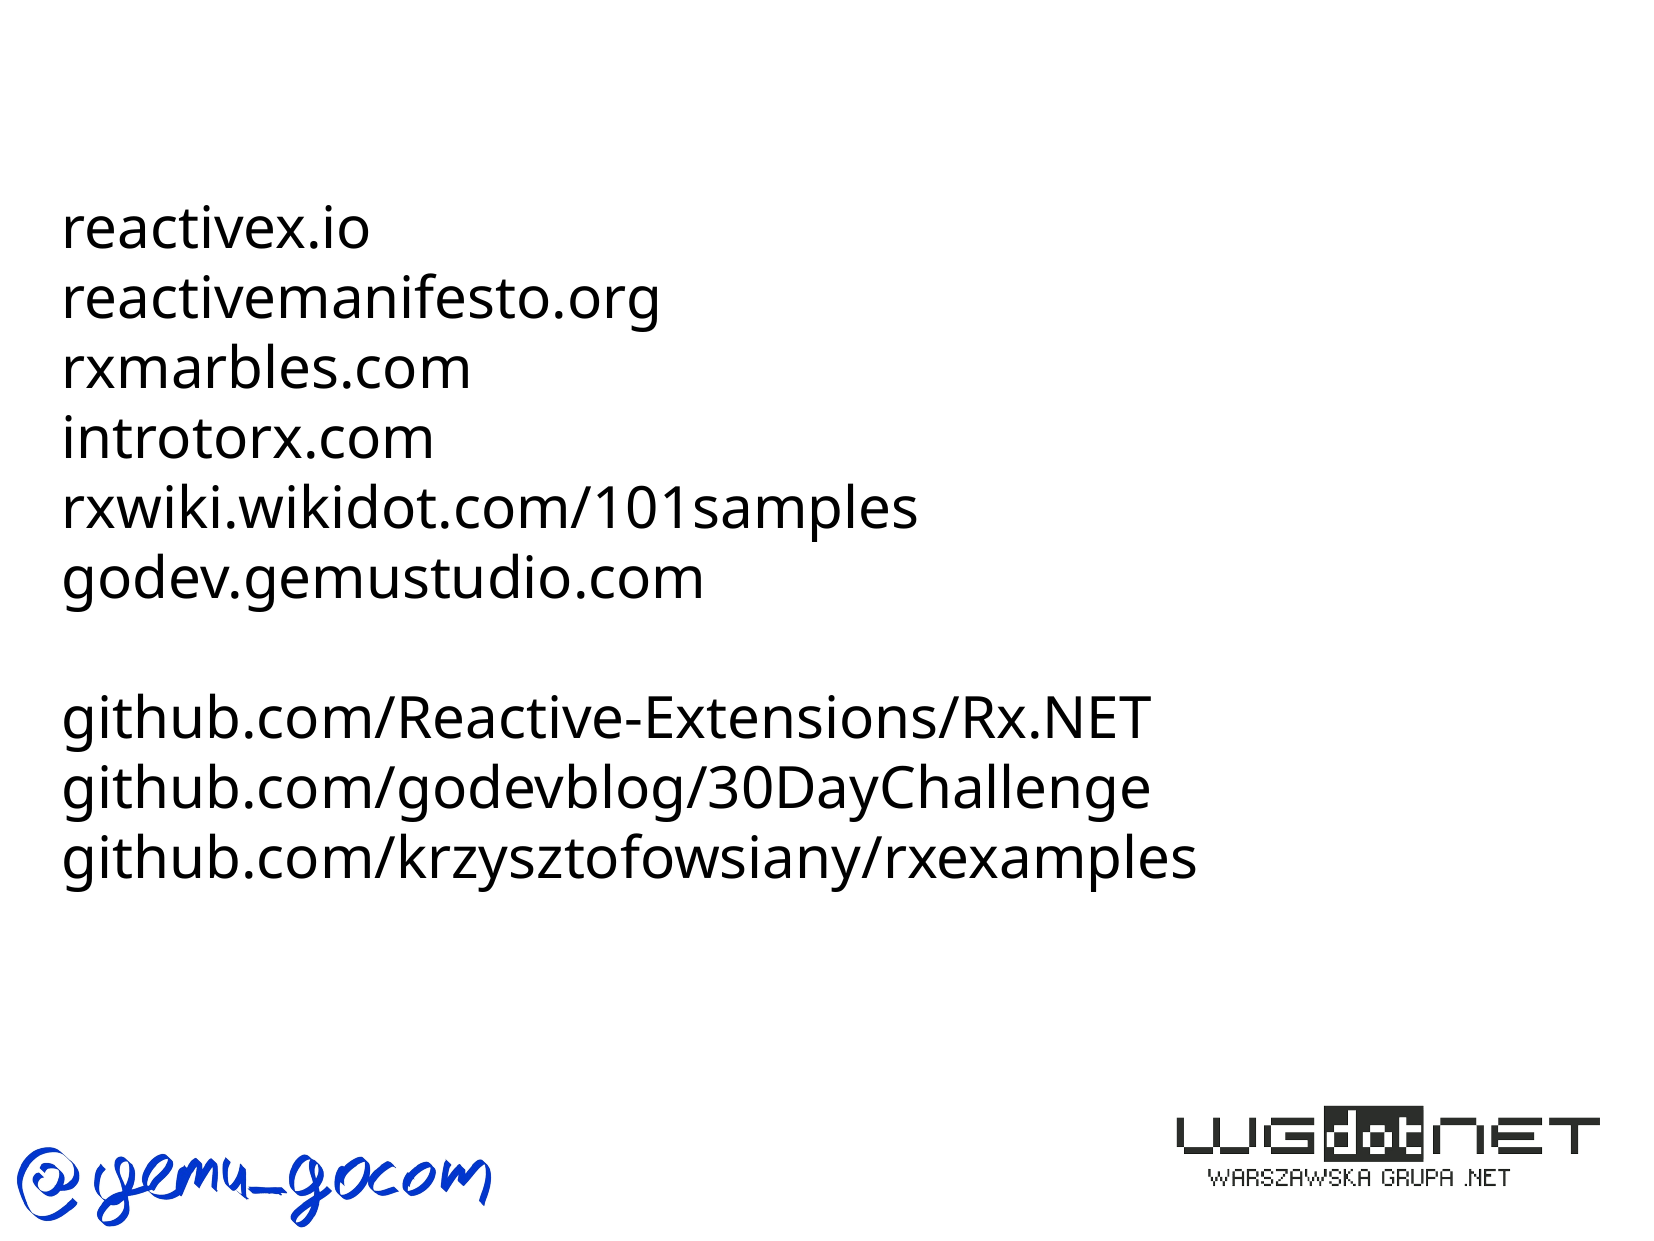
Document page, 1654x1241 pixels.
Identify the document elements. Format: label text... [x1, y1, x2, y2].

text_box reactivex.io reactivemanifesto.org rxmarbles.com introtorx.com rxwiki.wikidot.com/101samples godev.gemustudio.com github.com/Reactive-Extensions/Rx.NET github.com/godevblog/30DayChallenge github.com/krzysztofowsiany/rxexamples [47, 35, 1606, 1040]
picture [11, 1129, 497, 1241]
picture [1169, 1103, 1603, 1193]
